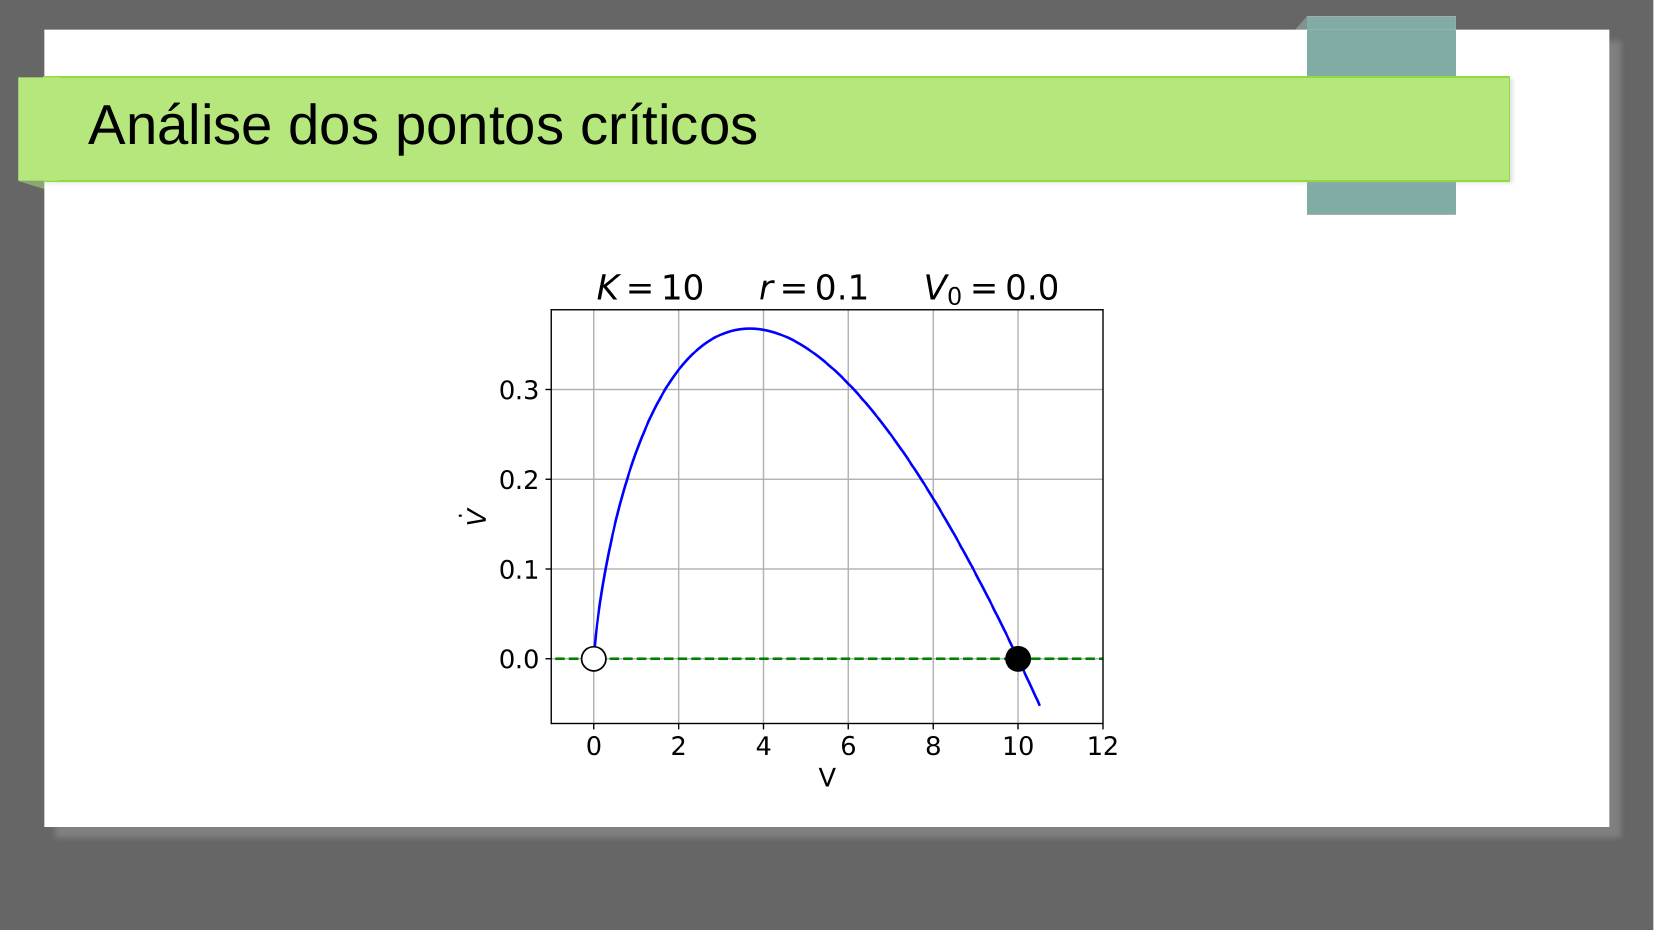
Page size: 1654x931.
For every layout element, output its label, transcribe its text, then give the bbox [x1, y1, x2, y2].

title Análise dos pontos críticos [88, 73, 1506, 178]
picture [433, 221, 1221, 813]
